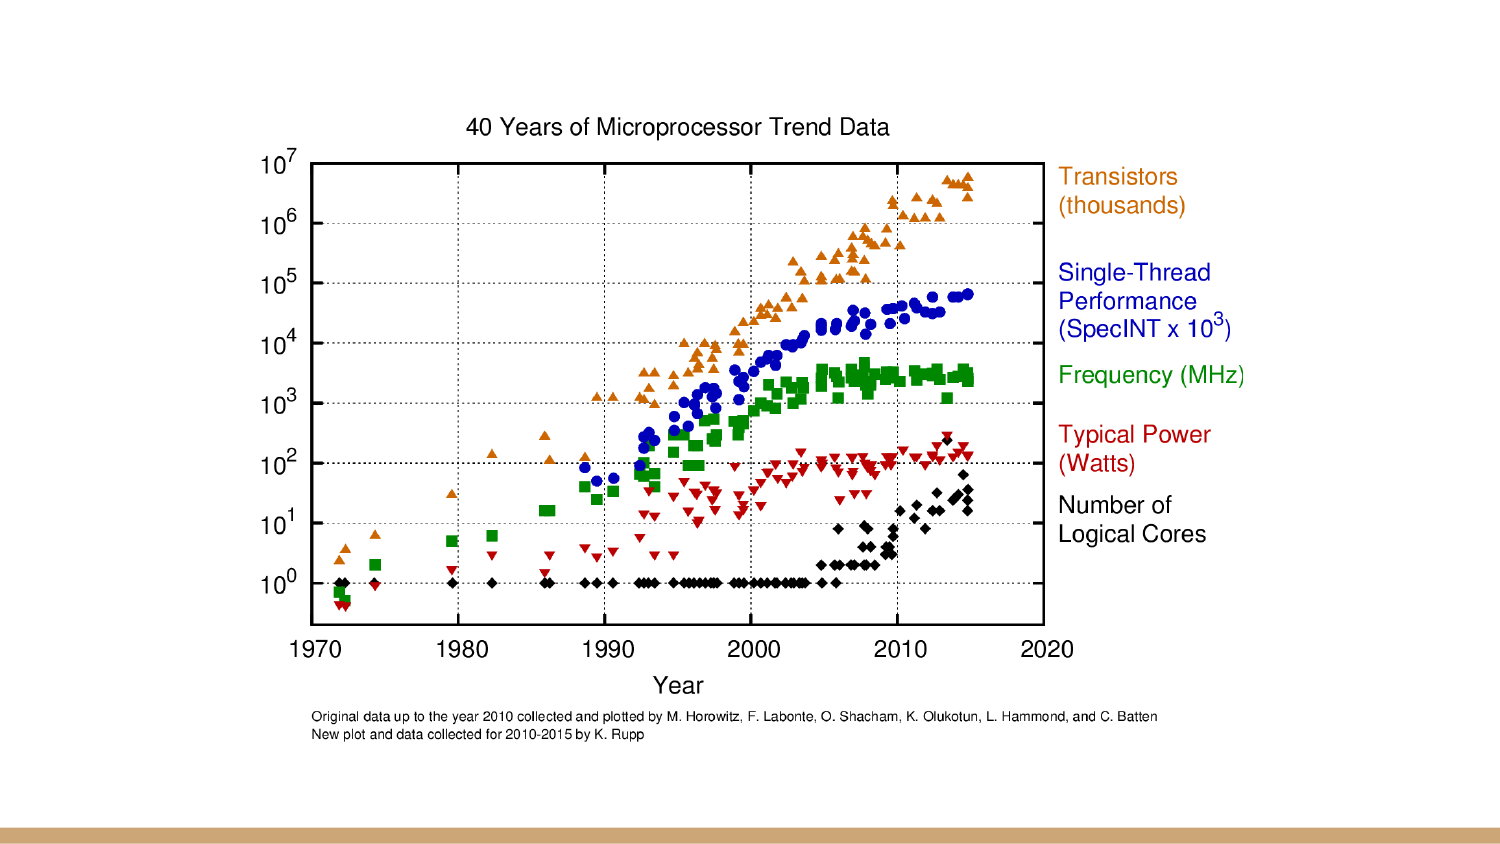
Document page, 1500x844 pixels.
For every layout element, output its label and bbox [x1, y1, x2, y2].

picture [257, 99, 1243, 744]
